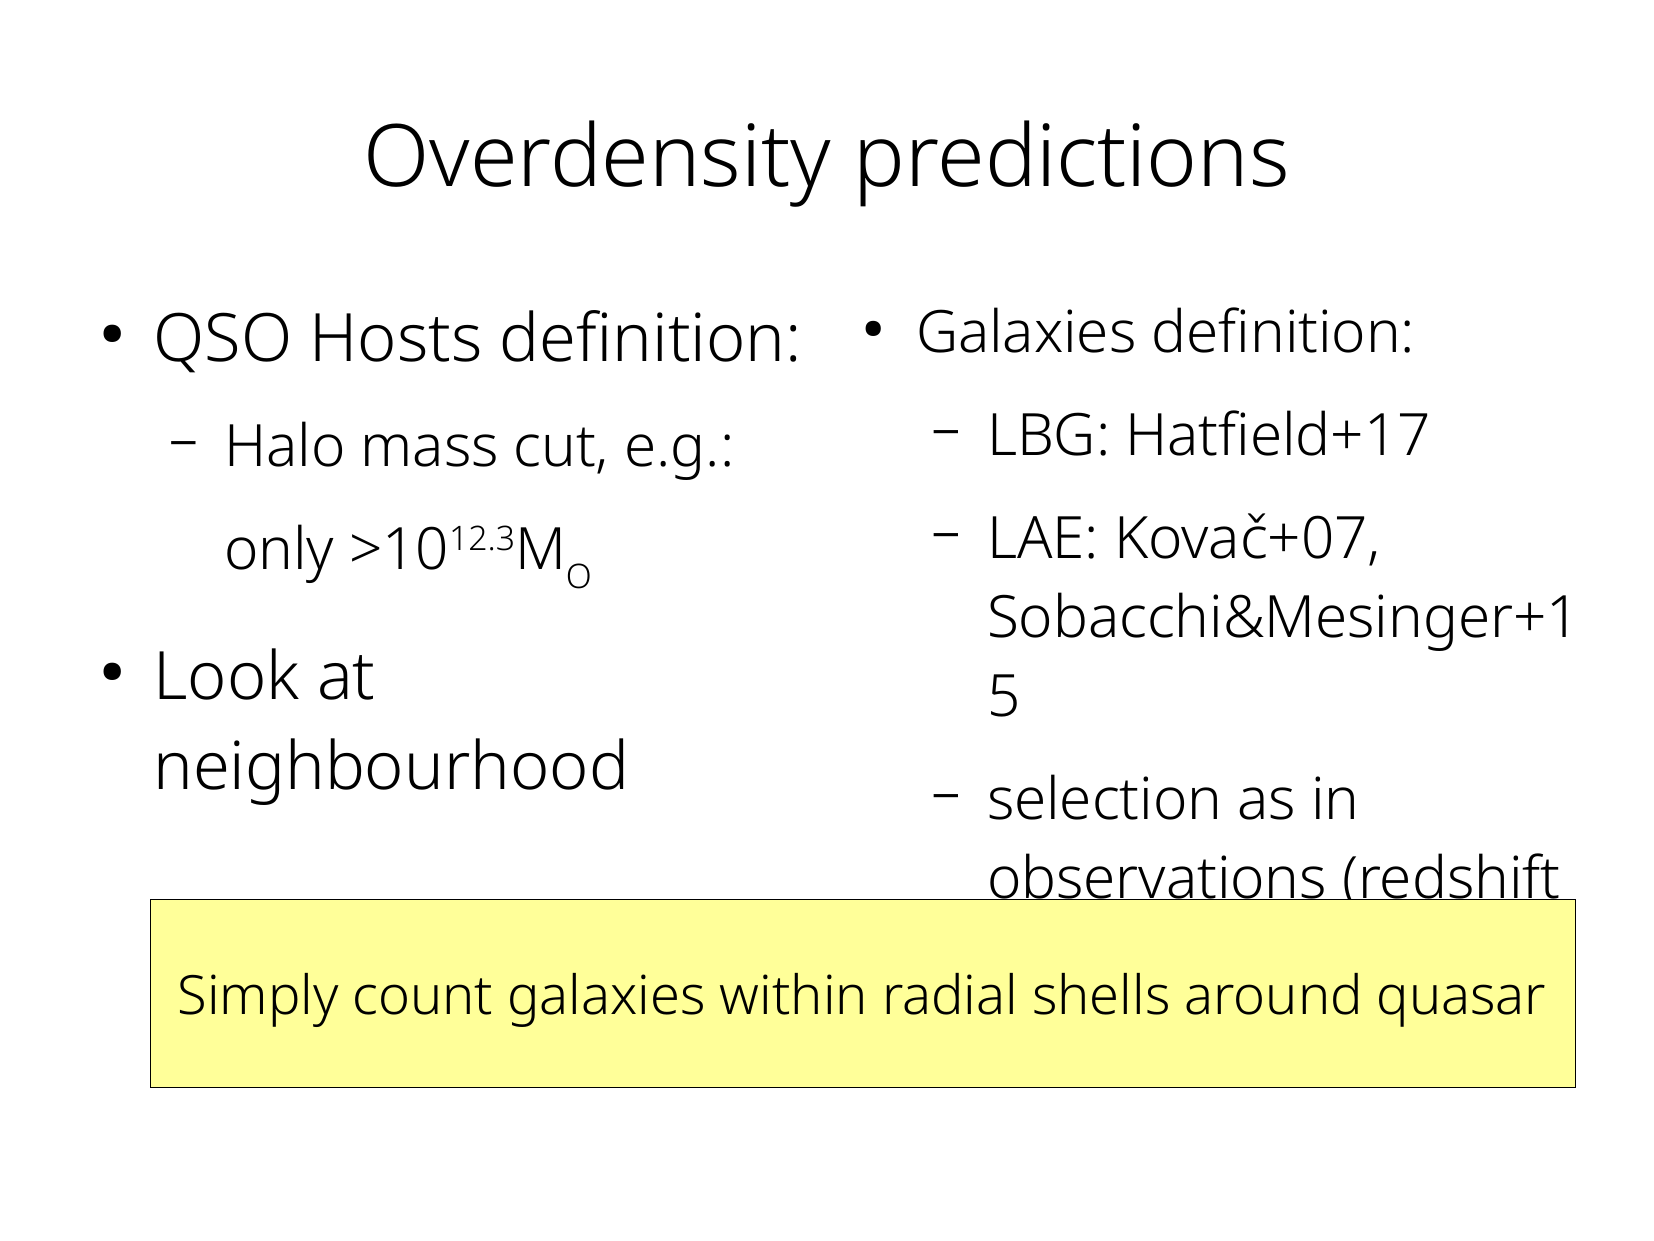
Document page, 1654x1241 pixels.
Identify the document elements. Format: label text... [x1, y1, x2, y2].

text_box Simply count galaxies within radial shells around quasar [150, 899, 1576, 1088]
list Galaxies definition: LBG: Hatfield+17 LAE: Kovač+07, Sobacchi&Mesinger+15 selection as in observations (redshift window, magnitude) [845, 290, 1613, 1010]
list QSO Hosts definition: Halo mass cut, e.g.: only >1012.3MO Look at neighbourhood [82, 290, 809, 1010]
title Overdensity predictions [82, 49, 1571, 257]
